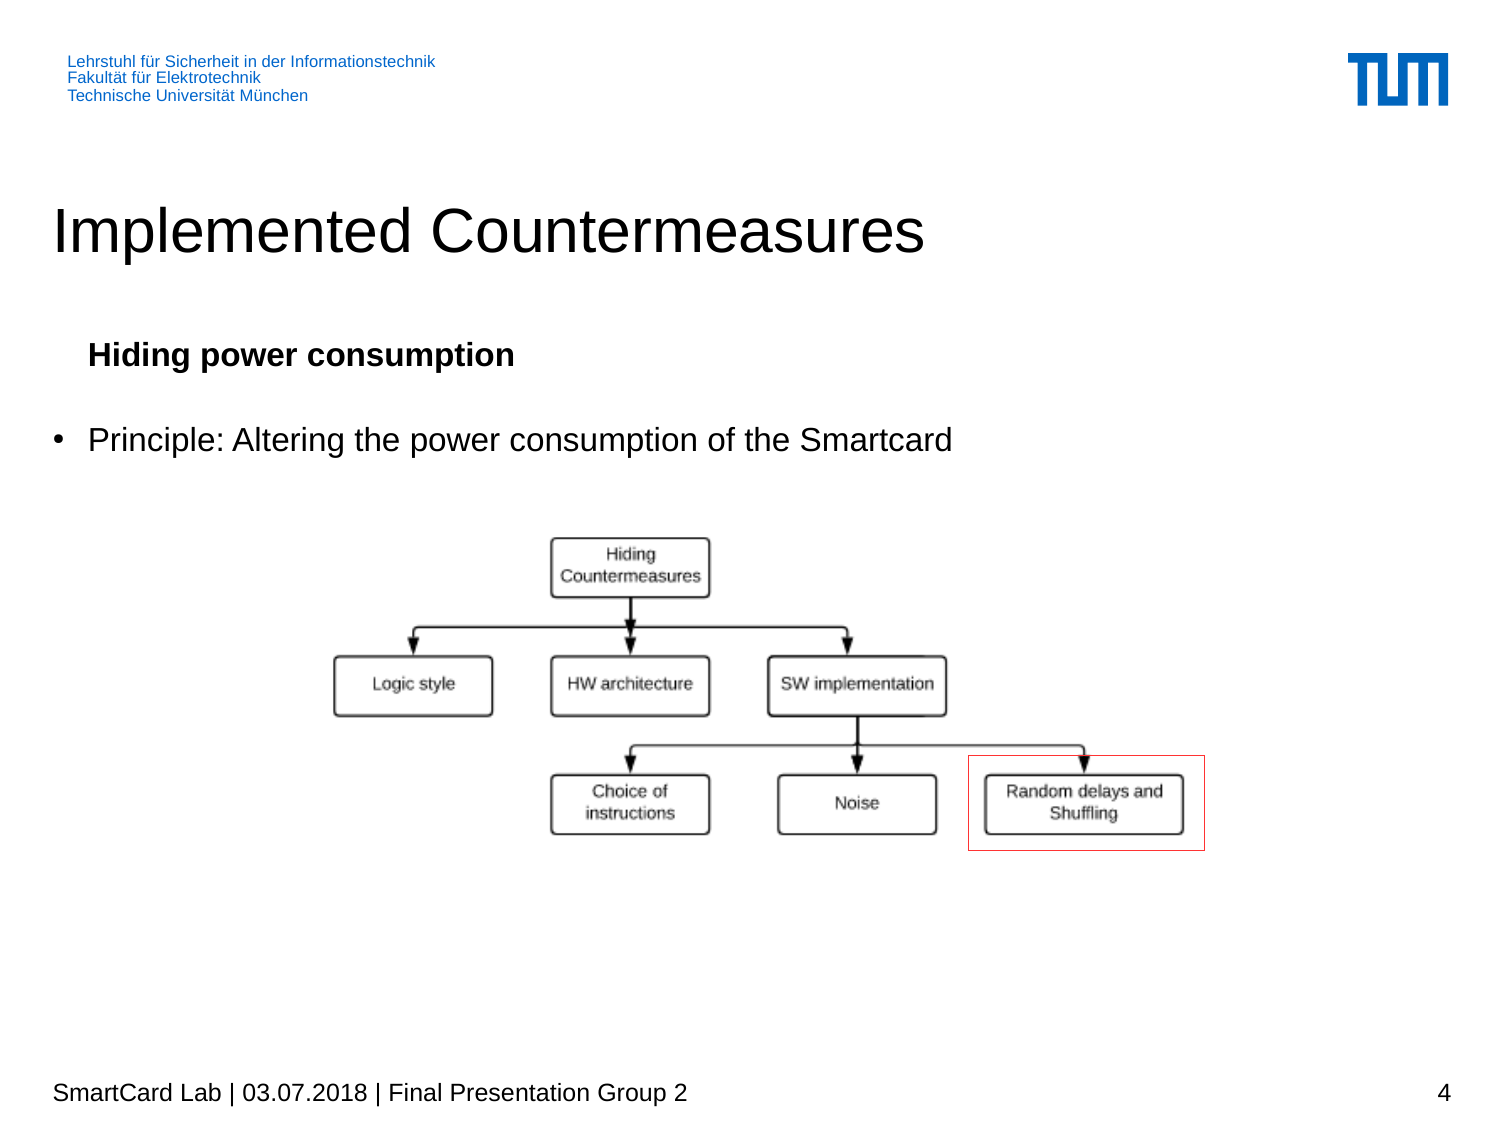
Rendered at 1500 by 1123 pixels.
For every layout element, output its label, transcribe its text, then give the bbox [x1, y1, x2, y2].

picture [295, 499, 1223, 875]
title Implemented Countermeasures [52, 195, 1453, 266]
list Hiding power consumption Principle: Altering the power consumption of the Smartcard [52, 330, 1453, 508]
text_box [968, 755, 1205, 851]
